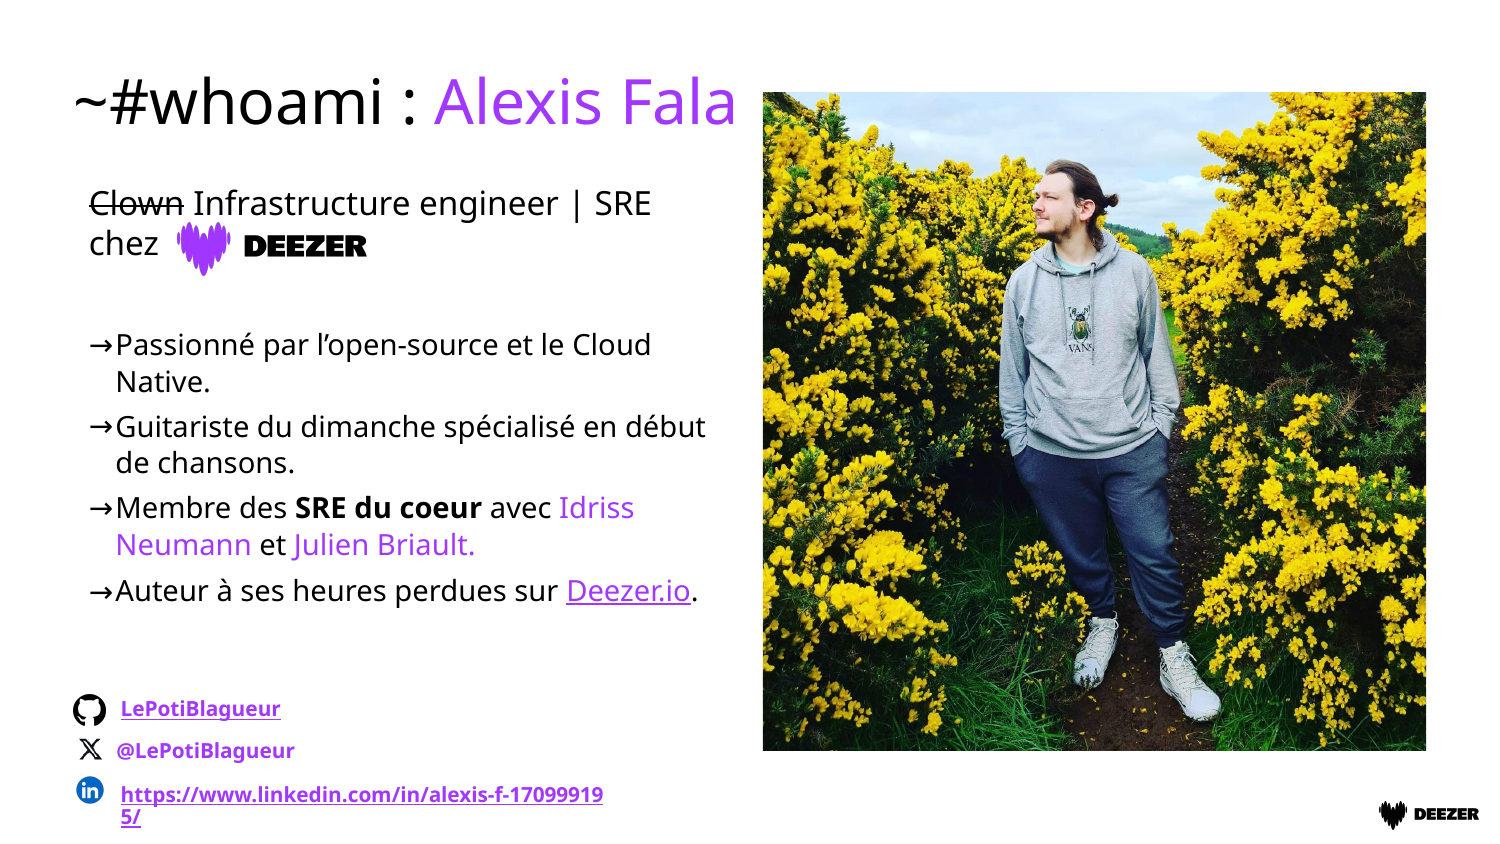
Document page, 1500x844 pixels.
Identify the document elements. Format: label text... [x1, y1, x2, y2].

picture [177, 222, 367, 276]
picture [762, 92, 1427, 751]
list https://www.linkedin.com/in/alexis-f-170999195/ [105, 765, 628, 809]
title ~#whoami : Alexis Fala [73, 73, 798, 250]
picture [73, 694, 106, 726]
list Passionné par l’open-source et le Cloud Native. Guitariste du dimanche spécialisé en début de chansons. Membre des SRE du coeur avec Idriss Neumann et Julien Briault. Auteur à ses heures perdues sur Deezer.io. [73, 309, 750, 696]
picture [72, 772, 105, 809]
subtitle Clown Infrastructure engineer | SRE chez [73, 166, 699, 302]
list @LePotiBlagueur [66, 721, 319, 765]
list LePotiBlagueur [105, 679, 455, 723]
picture [1379, 801, 1479, 830]
